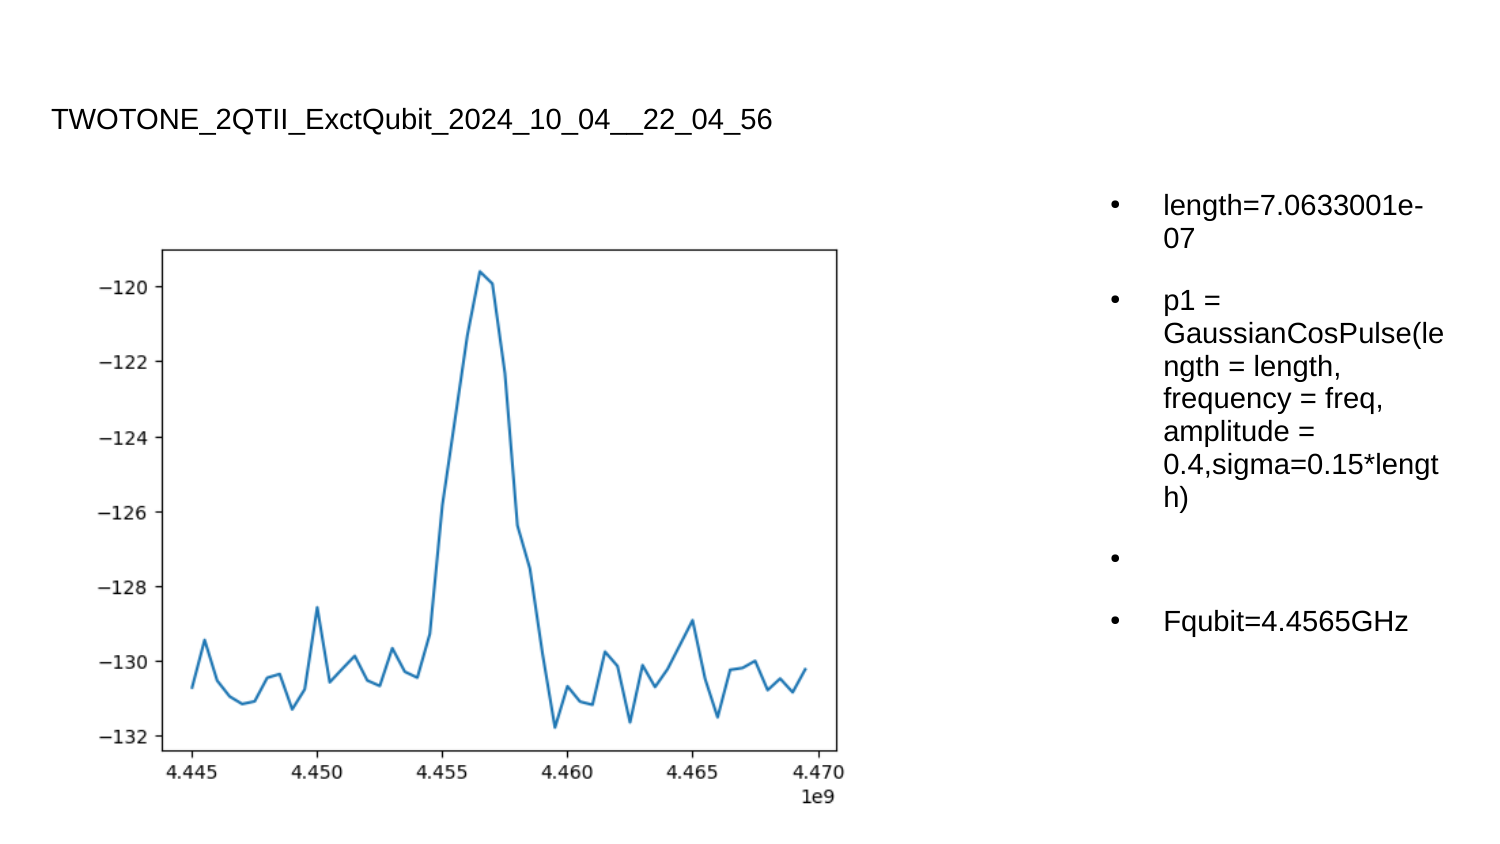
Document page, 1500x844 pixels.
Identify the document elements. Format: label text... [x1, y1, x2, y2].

title TWOTONE_2QTII_ExctQubit_2024_10_04__22_04_56 [51, 72, 1449, 167]
list length=7.0633001e-07 p1 = GaussianCosPulse(length = length, frequency = freq, amplitude = 0.4,sigma=0.15*length) Fqubit=4.4565GHz [1092, 189, 1449, 750]
picture [83, 236, 858, 822]
